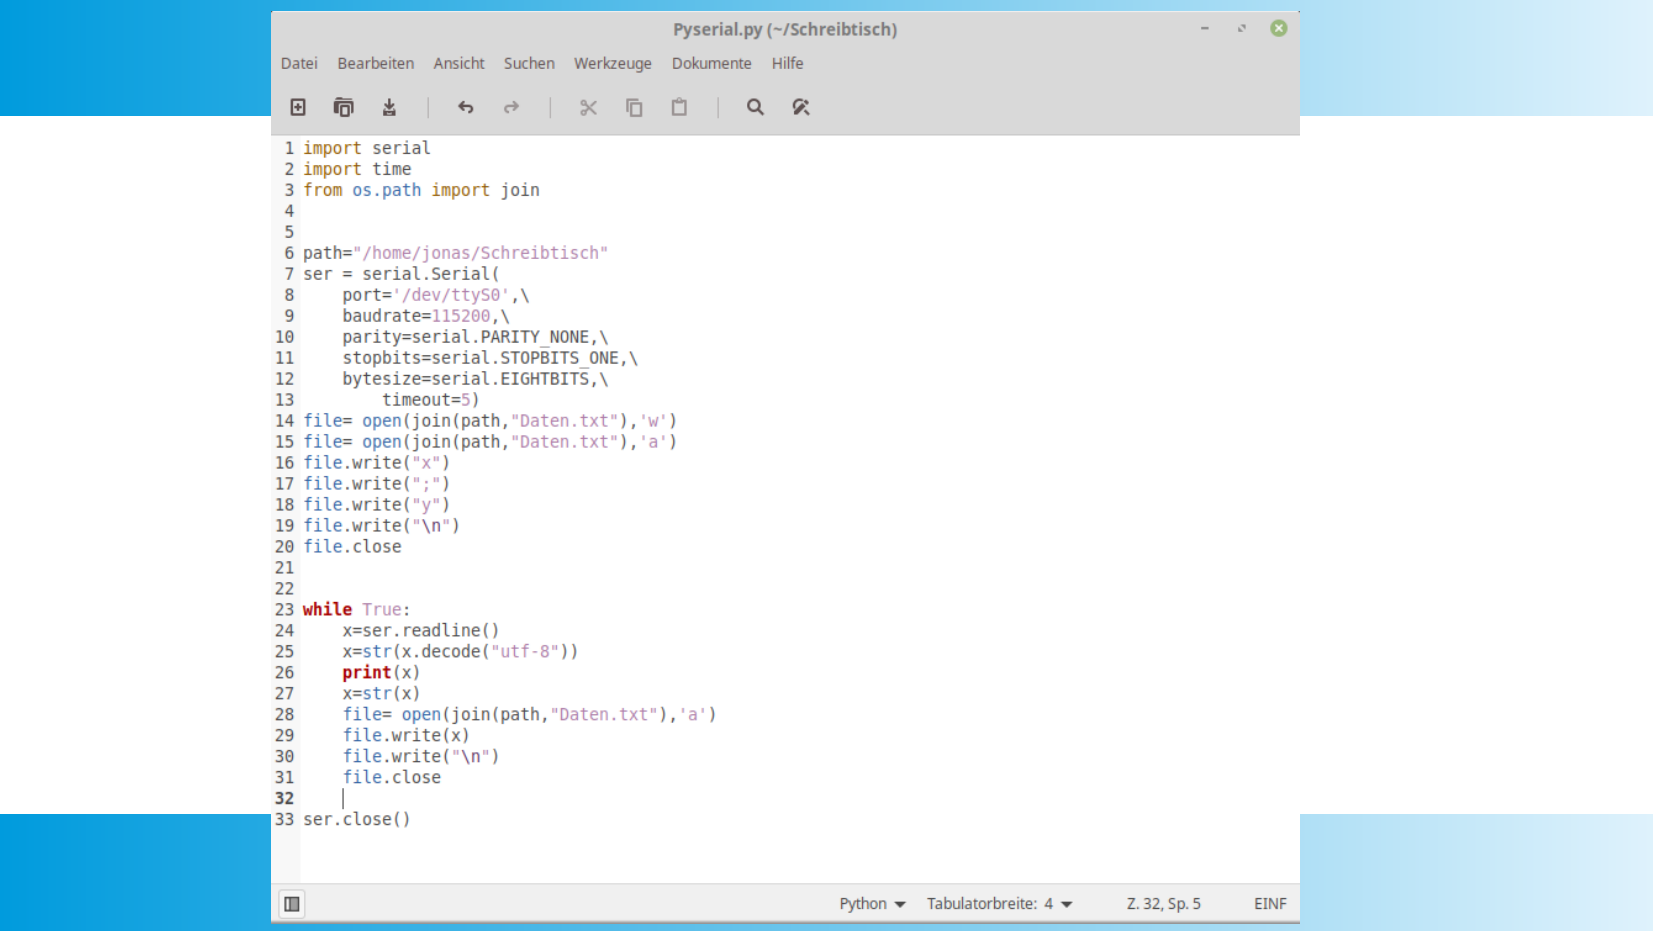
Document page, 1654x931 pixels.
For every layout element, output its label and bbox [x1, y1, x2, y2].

picture [271, 11, 1300, 924]
